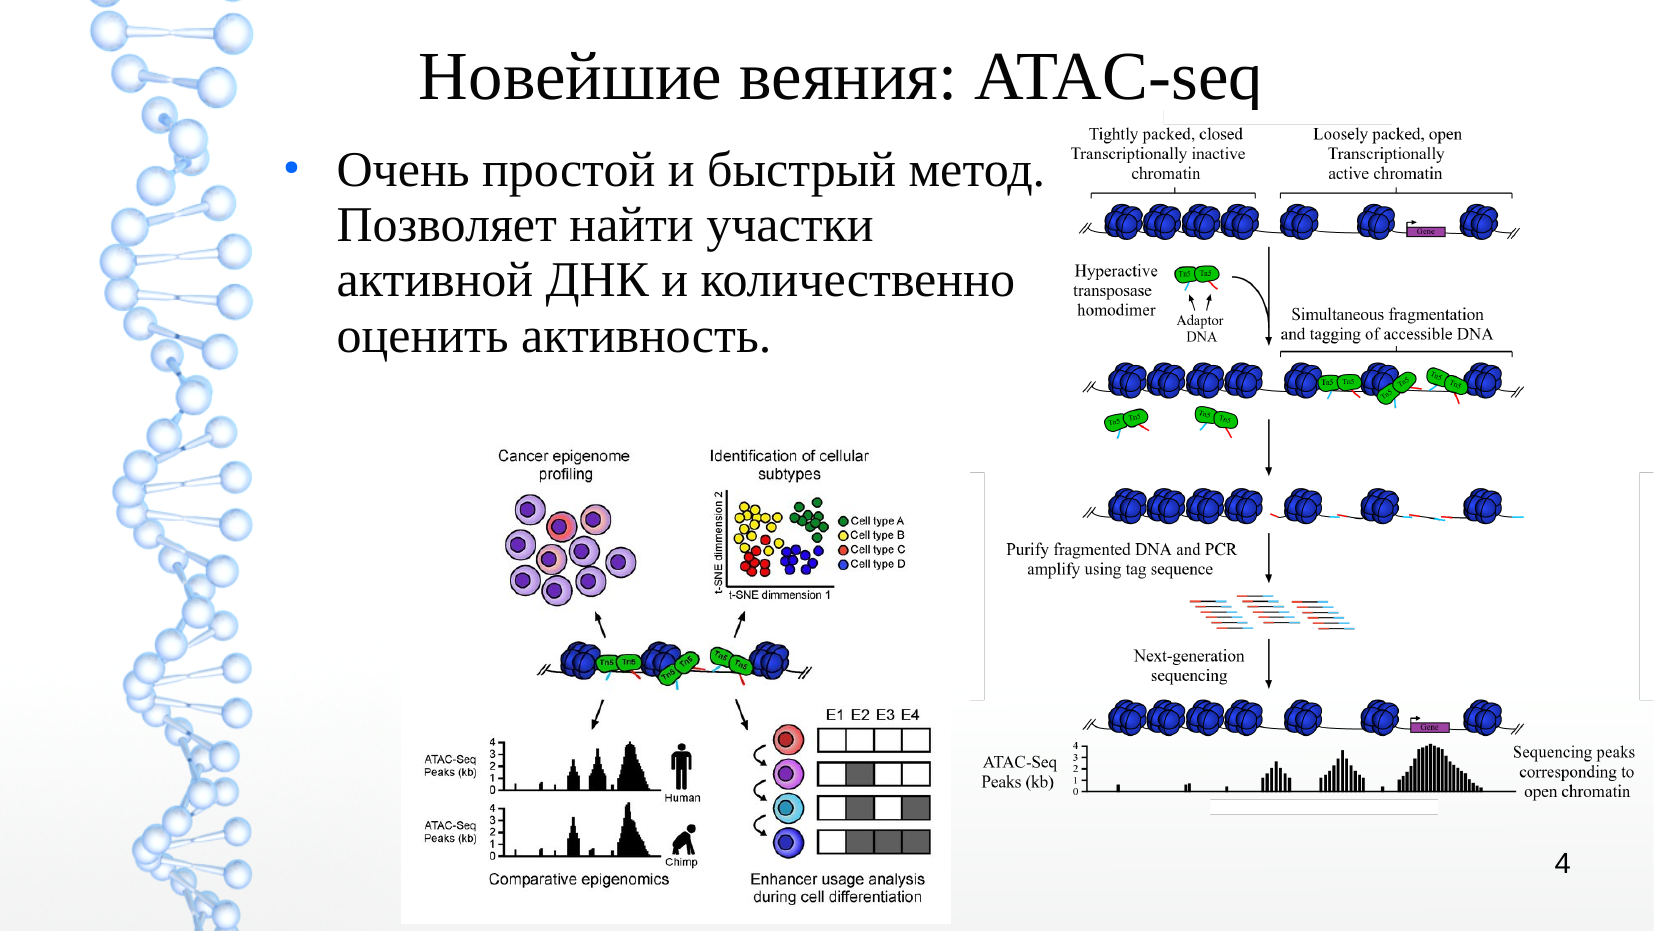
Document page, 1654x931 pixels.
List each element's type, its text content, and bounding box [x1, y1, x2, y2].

title Новейшие веяния: ATAC-seq [177, 0, 1506, 154]
list Очень простой и быстрый метод. Позволяет найти участки активной ДНК и количественно оценить активность. [265, 141, 1063, 438]
picture [0, 0, 1654, 931]
